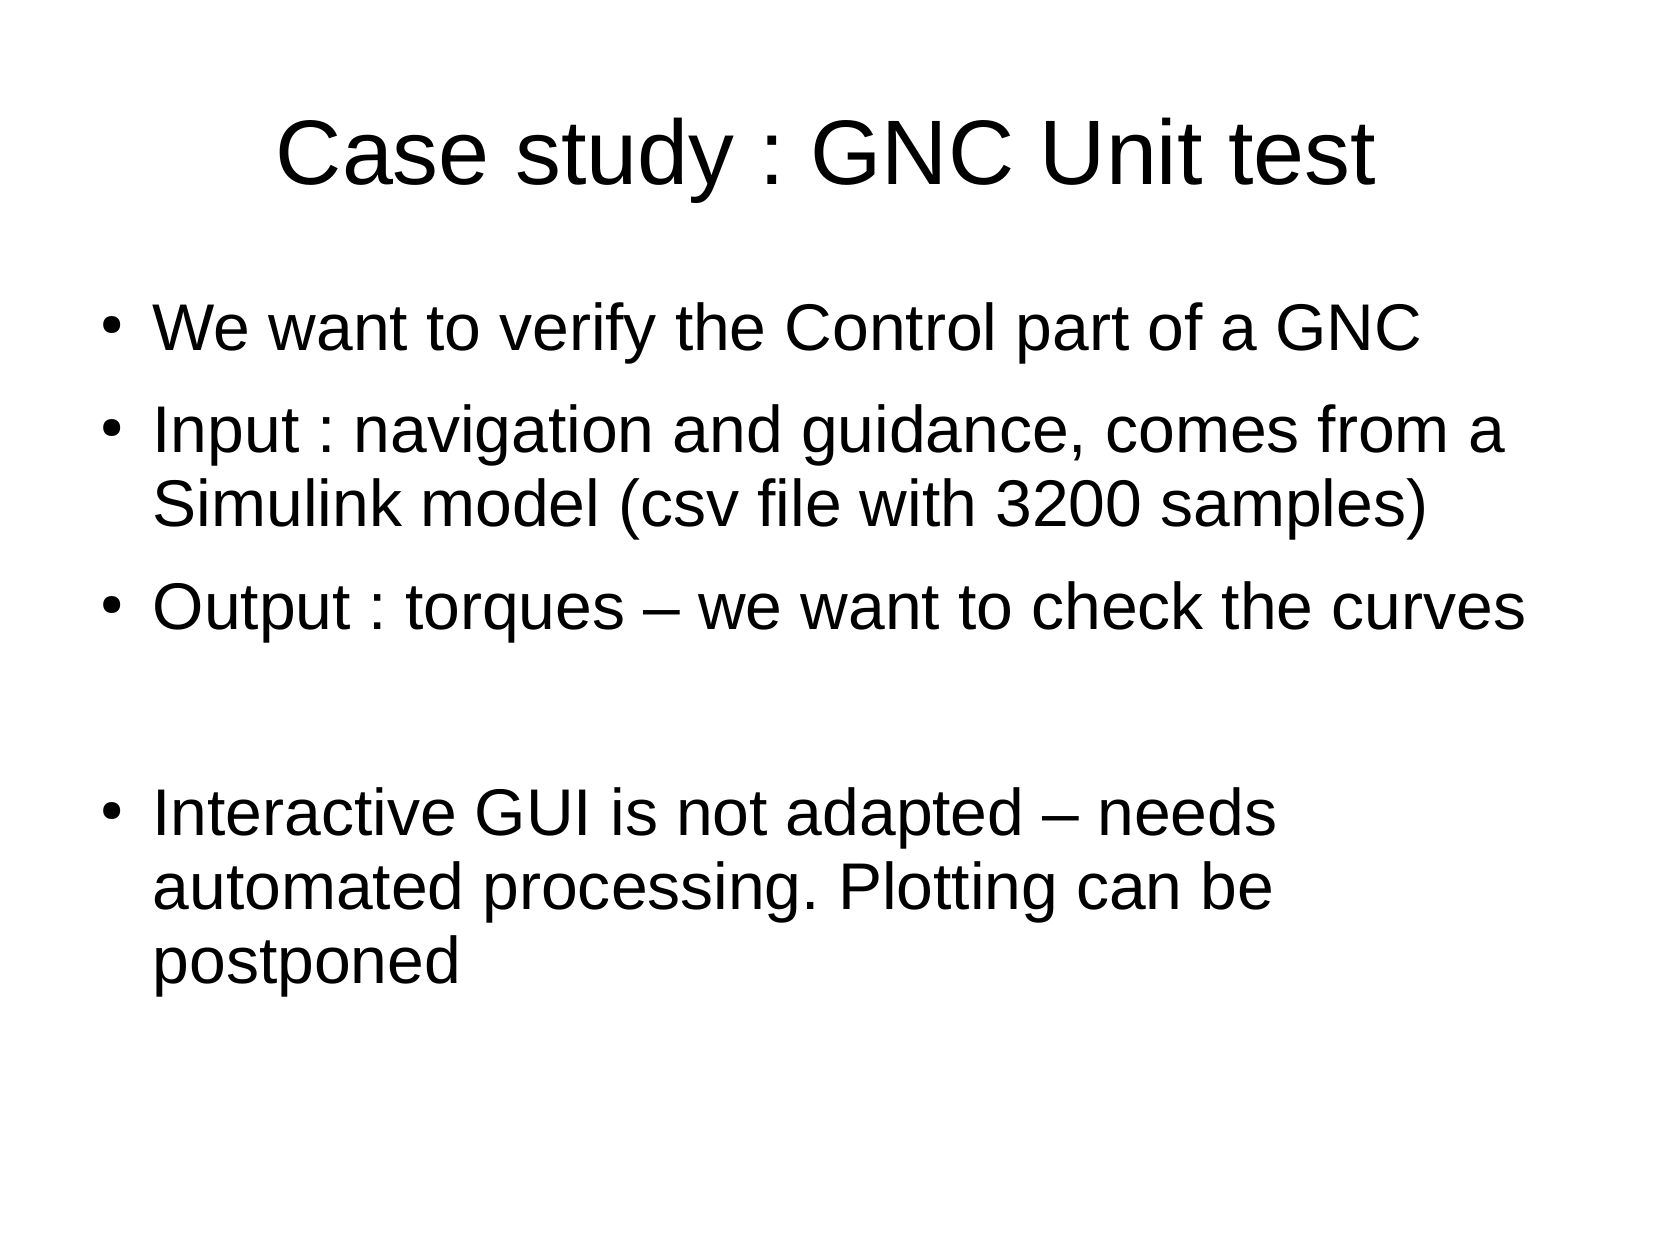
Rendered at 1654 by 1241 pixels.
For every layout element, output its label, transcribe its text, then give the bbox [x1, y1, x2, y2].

title Case study : GNC Unit test [82, 49, 1571, 257]
list We want to verify the Control part of a GNC Input : navigation and guidance, comes from a Simulink model (csv file with 3200 samples) Output : torques – we want to check the curves Interactive GUI is not adapted – needs automated processing. Plotting can be postponed [82, 290, 1538, 1010]
